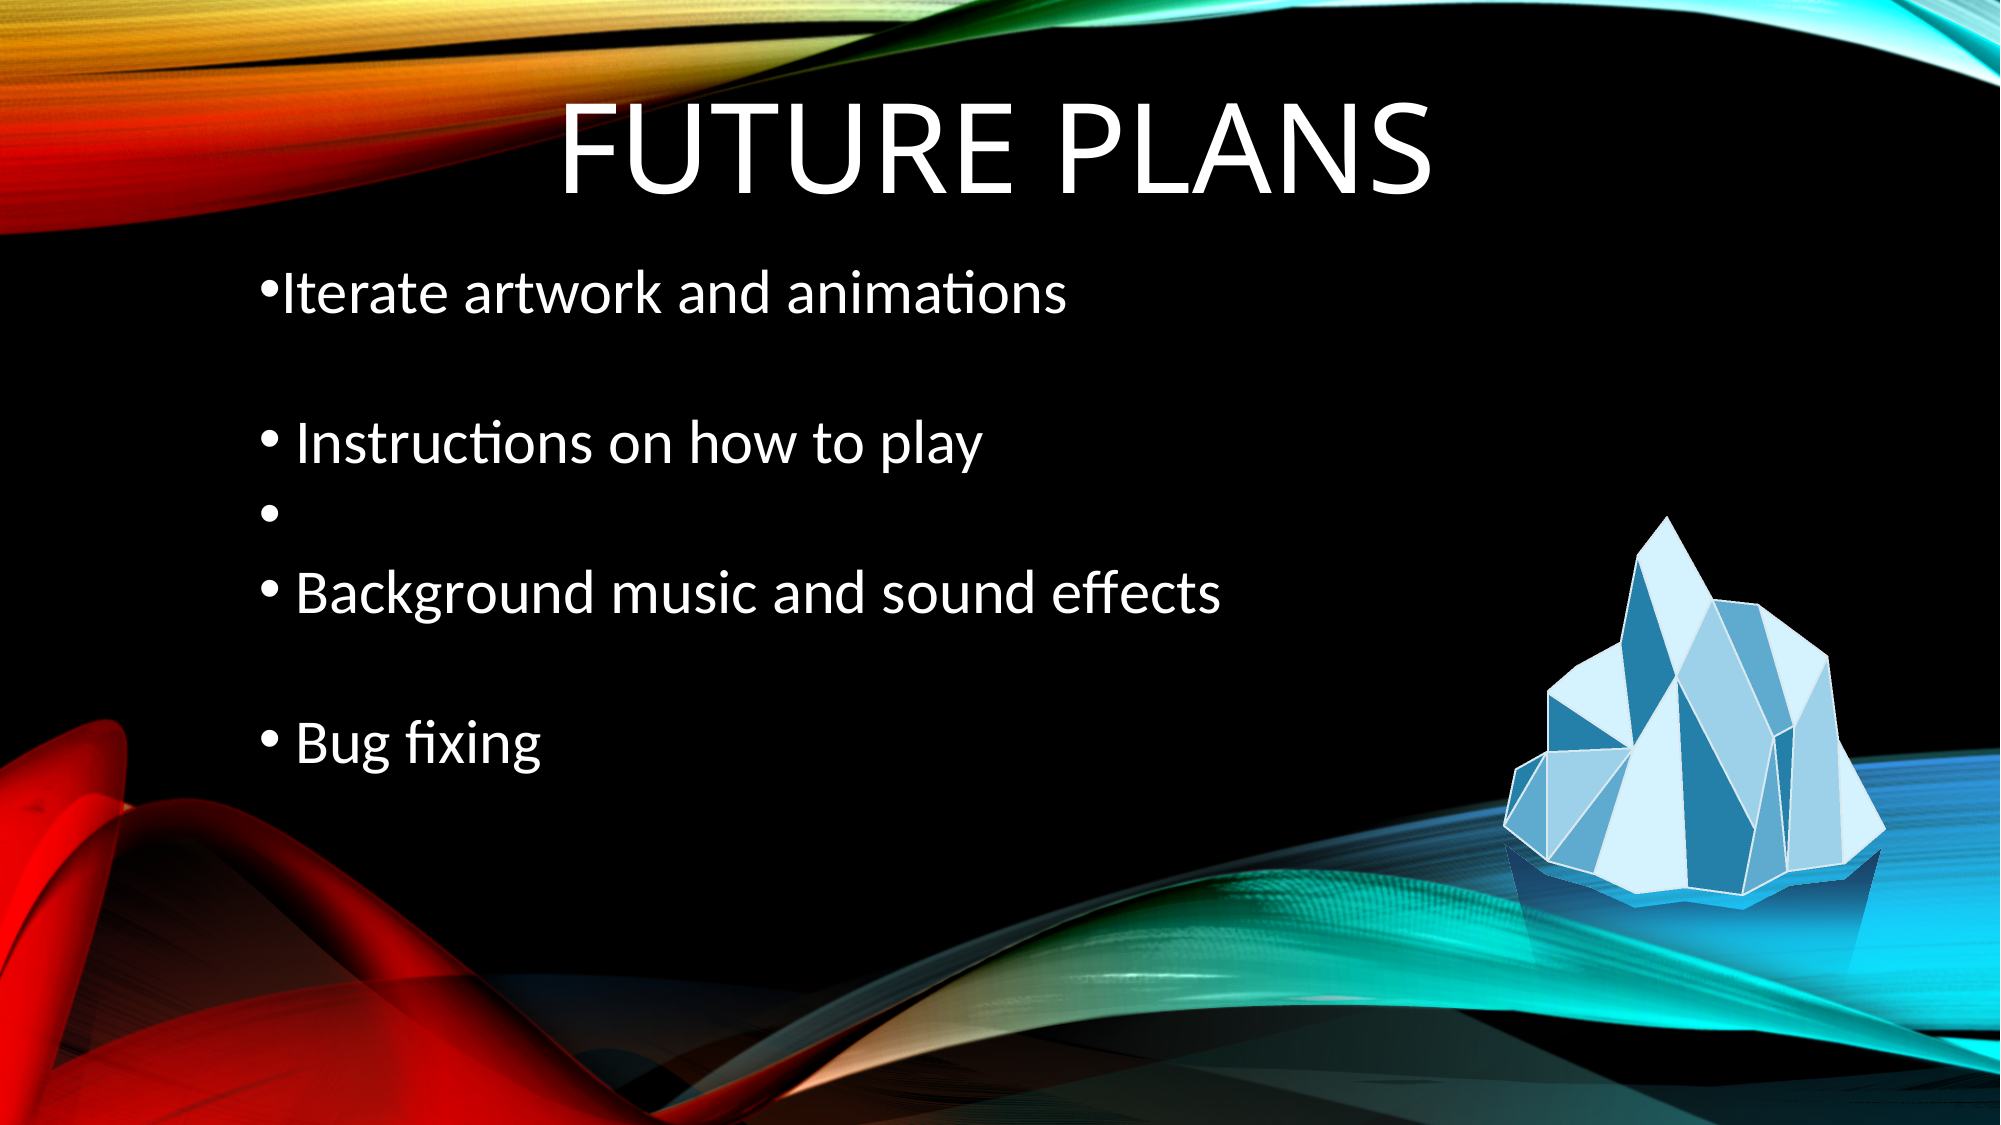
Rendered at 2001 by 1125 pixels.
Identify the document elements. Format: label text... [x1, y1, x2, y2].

text_box Iterate artwork and animations Instructions on how to play Background music and sound effects Bug fixing [244, 243, 1461, 789]
picture [1424, 482, 1962, 1020]
title Future plans [539, 78, 1485, 221]
